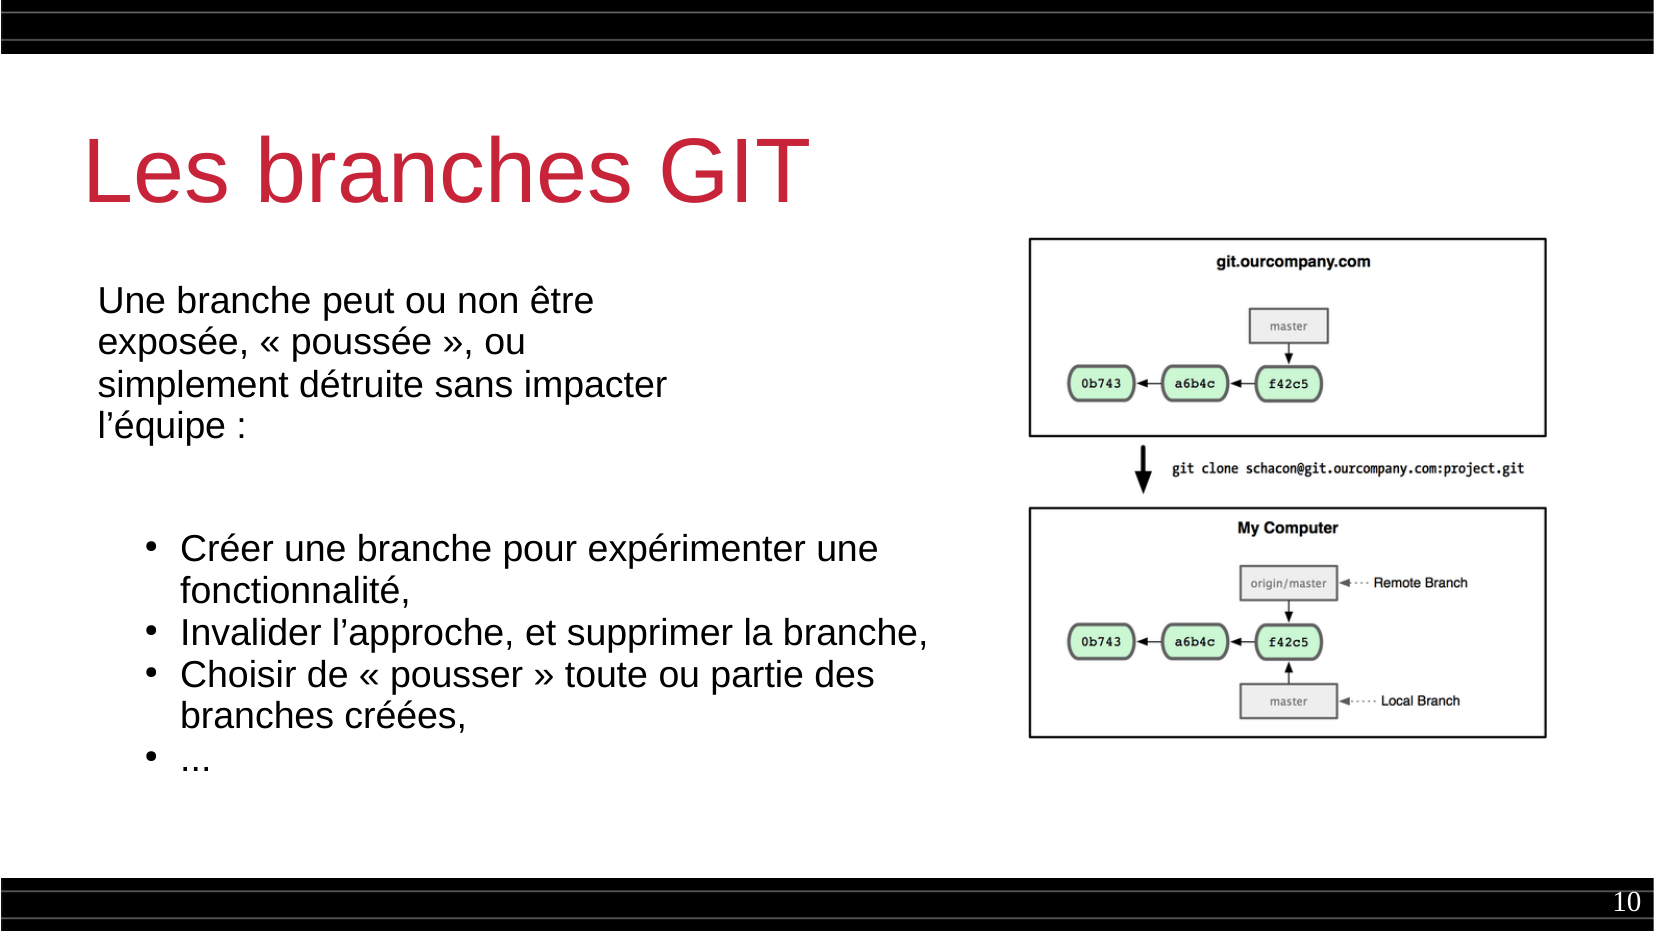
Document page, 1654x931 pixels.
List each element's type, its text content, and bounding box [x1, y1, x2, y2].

text_box Créer une branche pour expérimenter une fonctionnalité, Invalider l’approche, et supprimer la branche, Choisir de « pousser » toute ou partie des branches créées, ... [129, 519, 1016, 787]
picture [1, 878, 1654, 931]
picture [1027, 236, 1548, 739]
picture [1, 0, 1654, 54]
title Les branches GIT [82, 92, 1571, 249]
text_box Une branche peut ou non être exposée, « poussée », ou simplement détruite sans impacter l’équipe : [82, 271, 733, 455]
